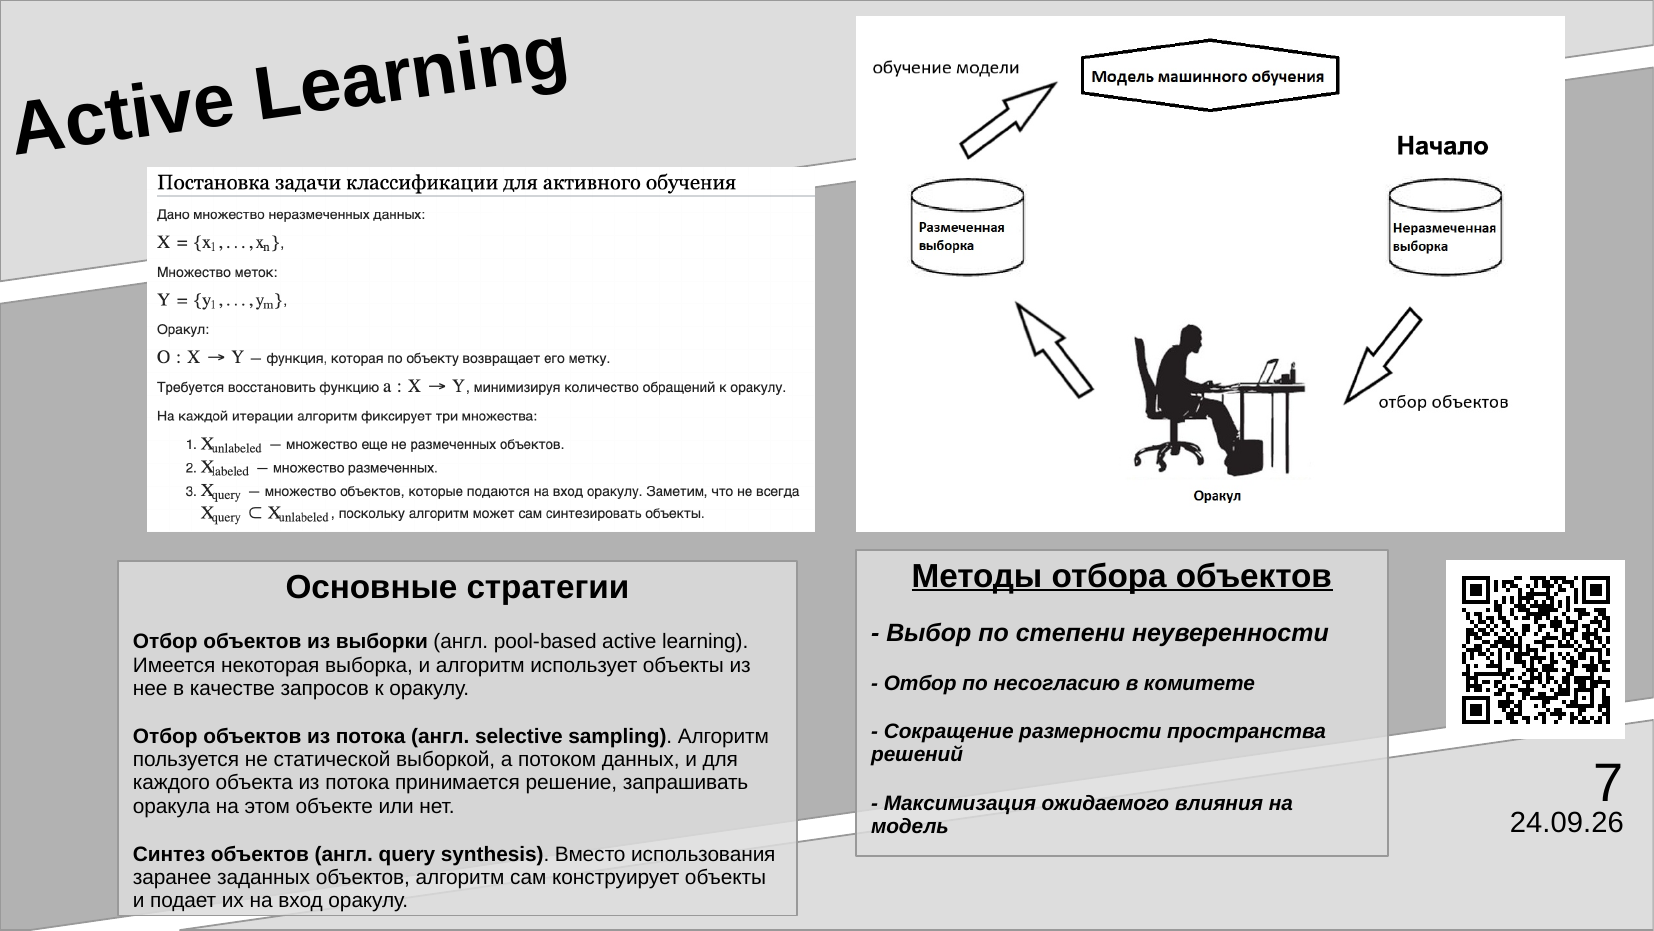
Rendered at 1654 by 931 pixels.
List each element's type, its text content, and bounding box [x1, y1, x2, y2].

text_box Методы отбора объектов - Выбор по степени неуверенности - Отбор по несогласию в комитете - Сокращение размерности пространства решений - Максимизация ожидаемого влияния на модель [856, 549, 1388, 857]
picture [856, 16, 1565, 532]
title Active Learning [0, 0, 663, 213]
text_box Основные стратегии Отбор объектов из выборки (англ. pool-based active learning). Имеется некоторая выборка, и алгоритм использует объекты из нее в качестве запросов к оракулу. Отбор объектов из потока (англ. selective sampling). Алгоритм пользуется не статической выборкой, а потоком данных, и для каждого объекта из потока принимается решение, запрашивать оракула на этом объекте или нет. Синтез объектов (англ. query synthesis). Вместо использования заранее заданных объектов, алгоритм сам конструирует объекты и подает их на вход оракулу. [118, 561, 798, 916]
picture [1446, 560, 1625, 739]
text_box [110, 561, 502, 612]
picture [147, 167, 815, 532]
